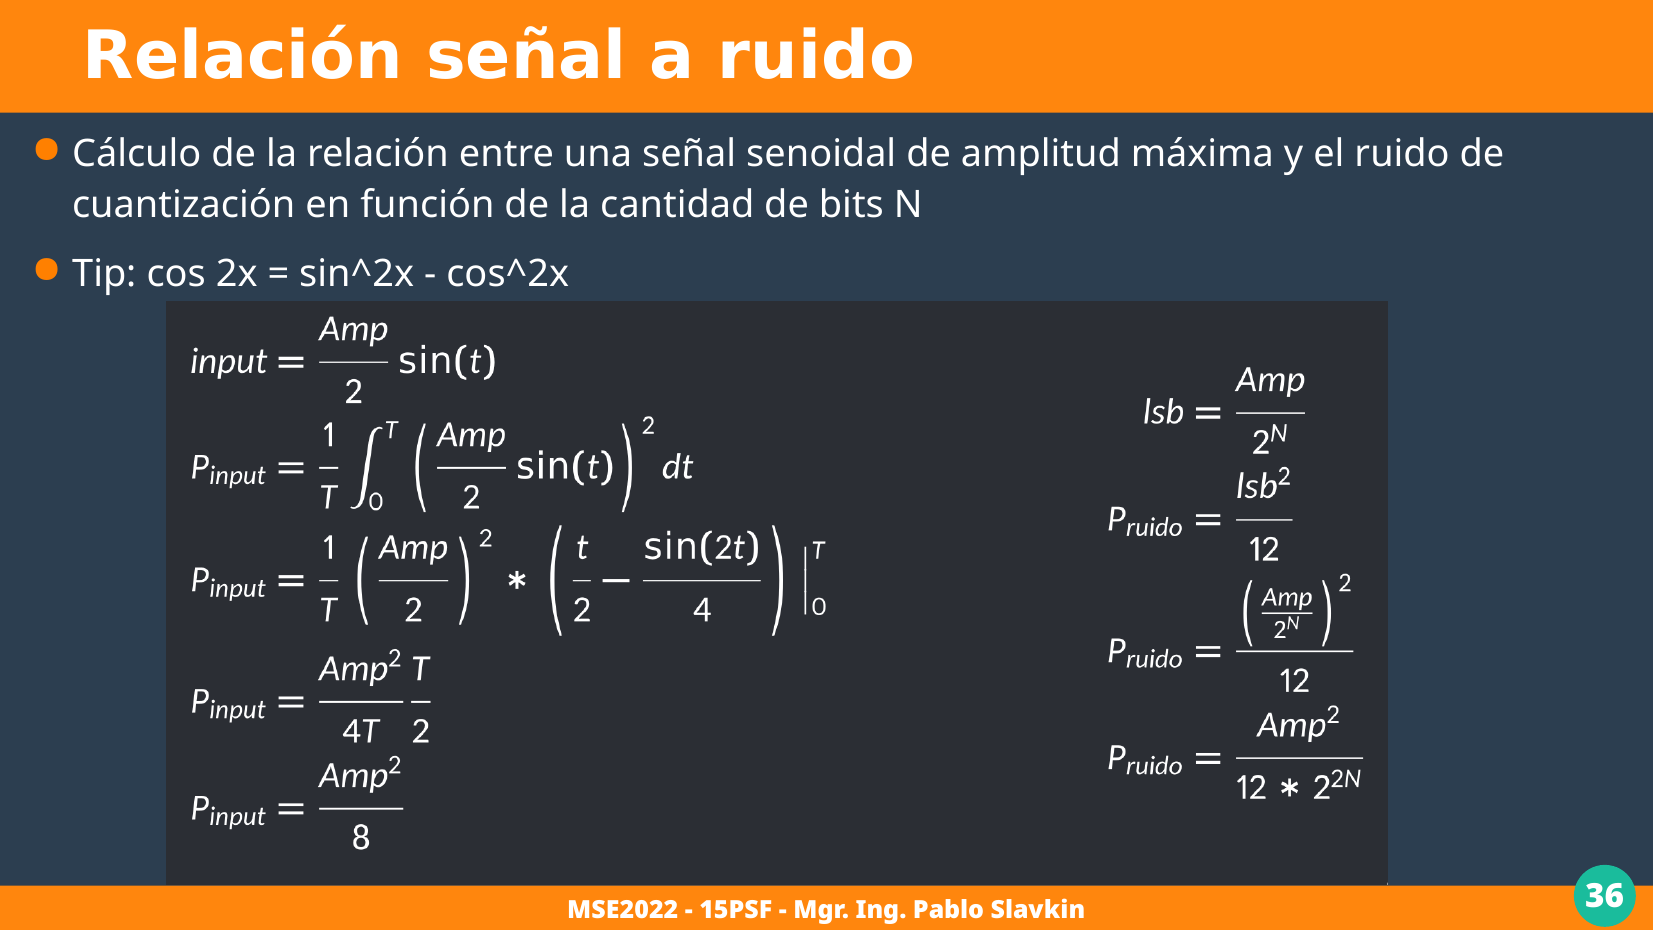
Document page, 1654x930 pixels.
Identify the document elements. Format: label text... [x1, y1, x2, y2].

title Relación señal a ruido [0, 16, 1651, 113]
list Cálculo de la relación entre una señal senoidal de amplitud máxima y el ruido de cuantización en función de la cantidad de bits N Tip: cos 2x = sin^2x - cos^2x [18, 125, 1653, 301]
picture [166, 301, 1388, 885]
